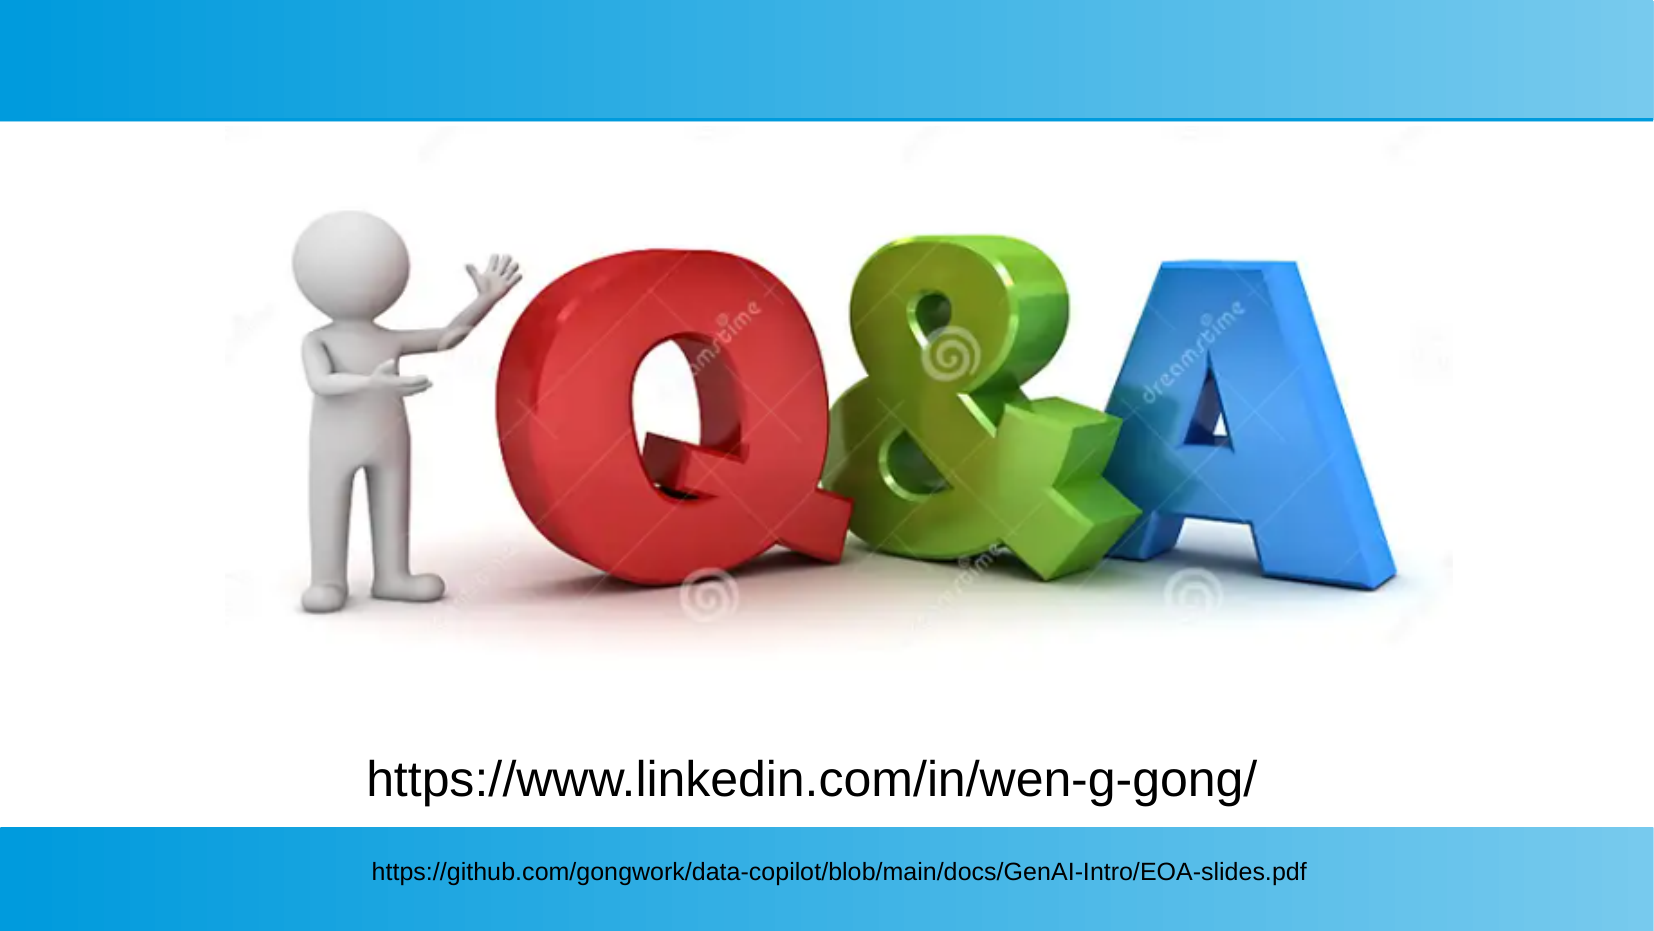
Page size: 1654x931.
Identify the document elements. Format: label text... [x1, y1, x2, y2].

title https://www.linkedin.com/in/wen-g-gong/ [268, 742, 1356, 818]
text_box https://github.com/gongwork/data-copilot/blob/main/docs/GenAI-Intro/EOA-slides.pdf [356, 850, 1370, 907]
picture [225, 126, 1453, 689]
